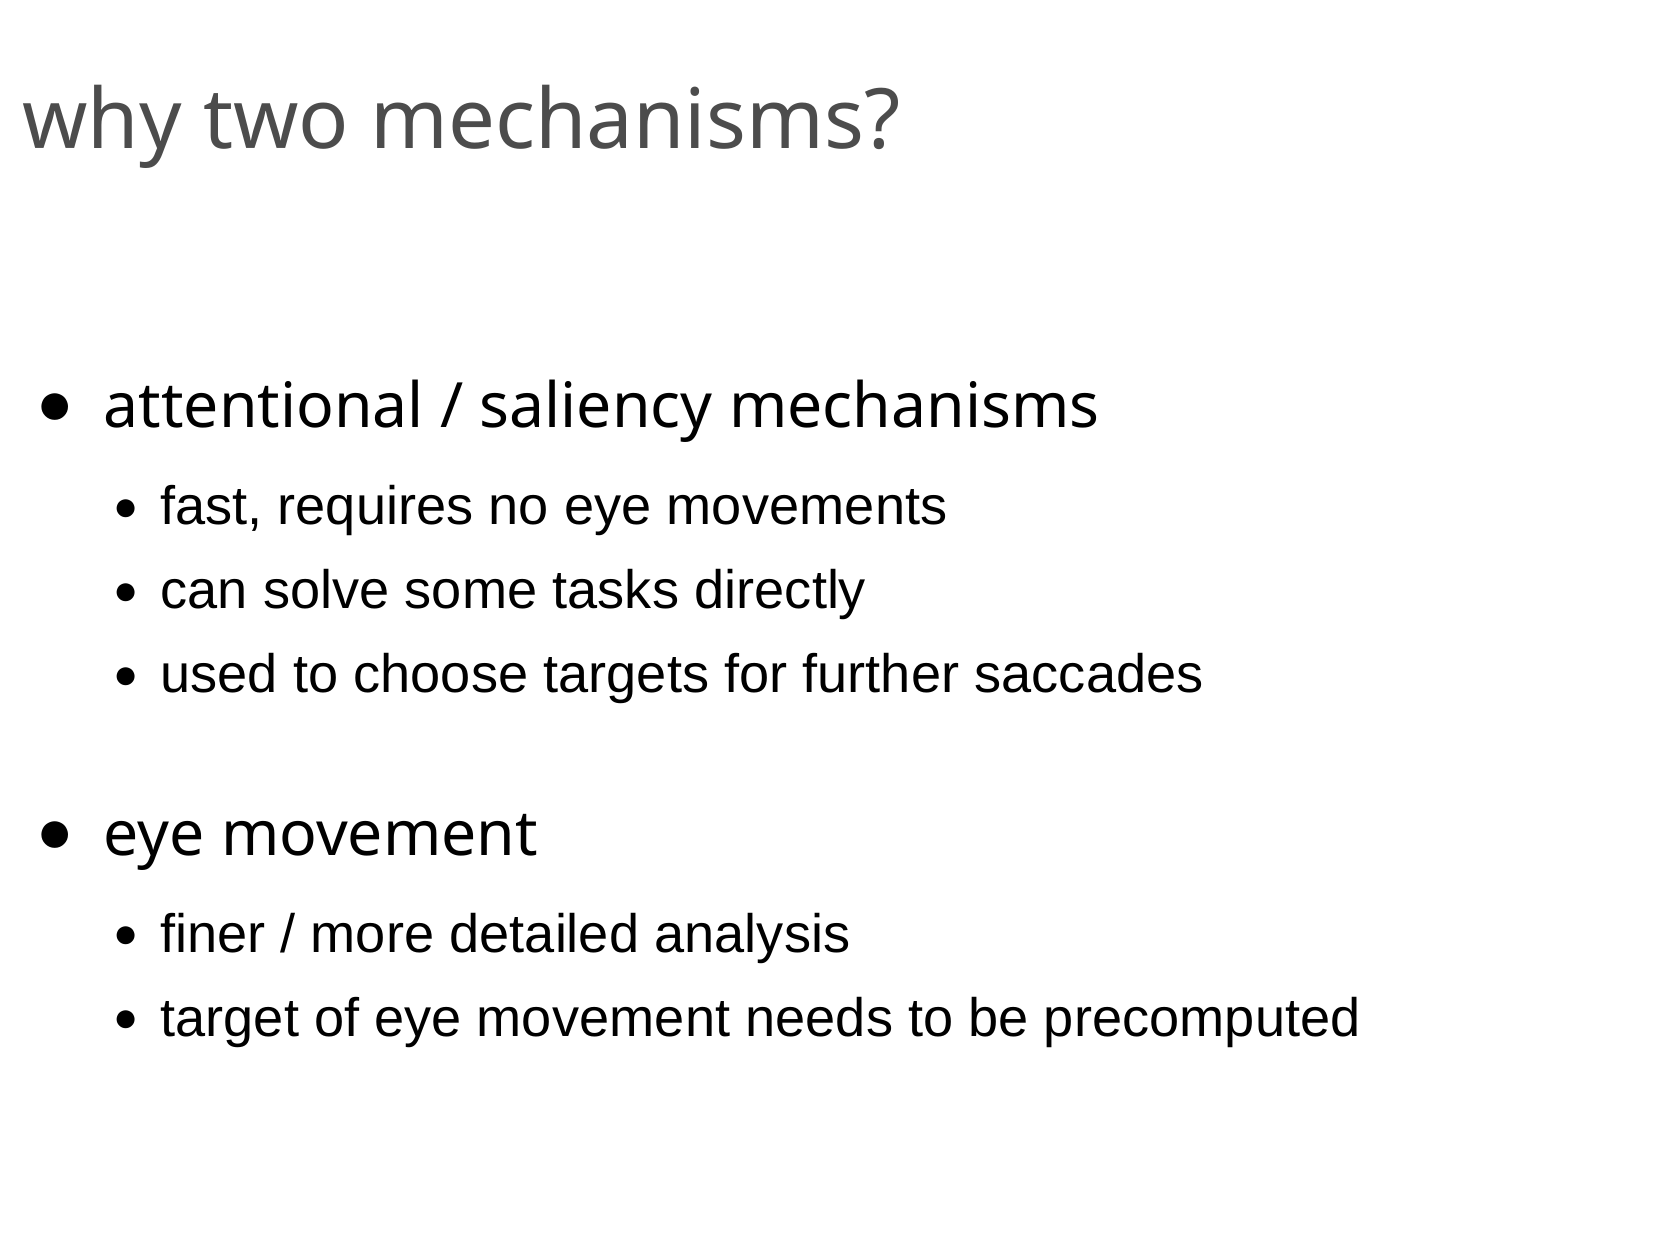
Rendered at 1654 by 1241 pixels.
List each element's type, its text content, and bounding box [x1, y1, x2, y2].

list attentional / saliency mechanisms fast, requires no eye movements can solve some tasks directly used to choose targets for further saccades eye movement finer / more detailed analysis target of eye movement needs to be precomputed [18, 168, 1654, 1241]
title why two mechanisms? [22, 19, 1654, 168]
